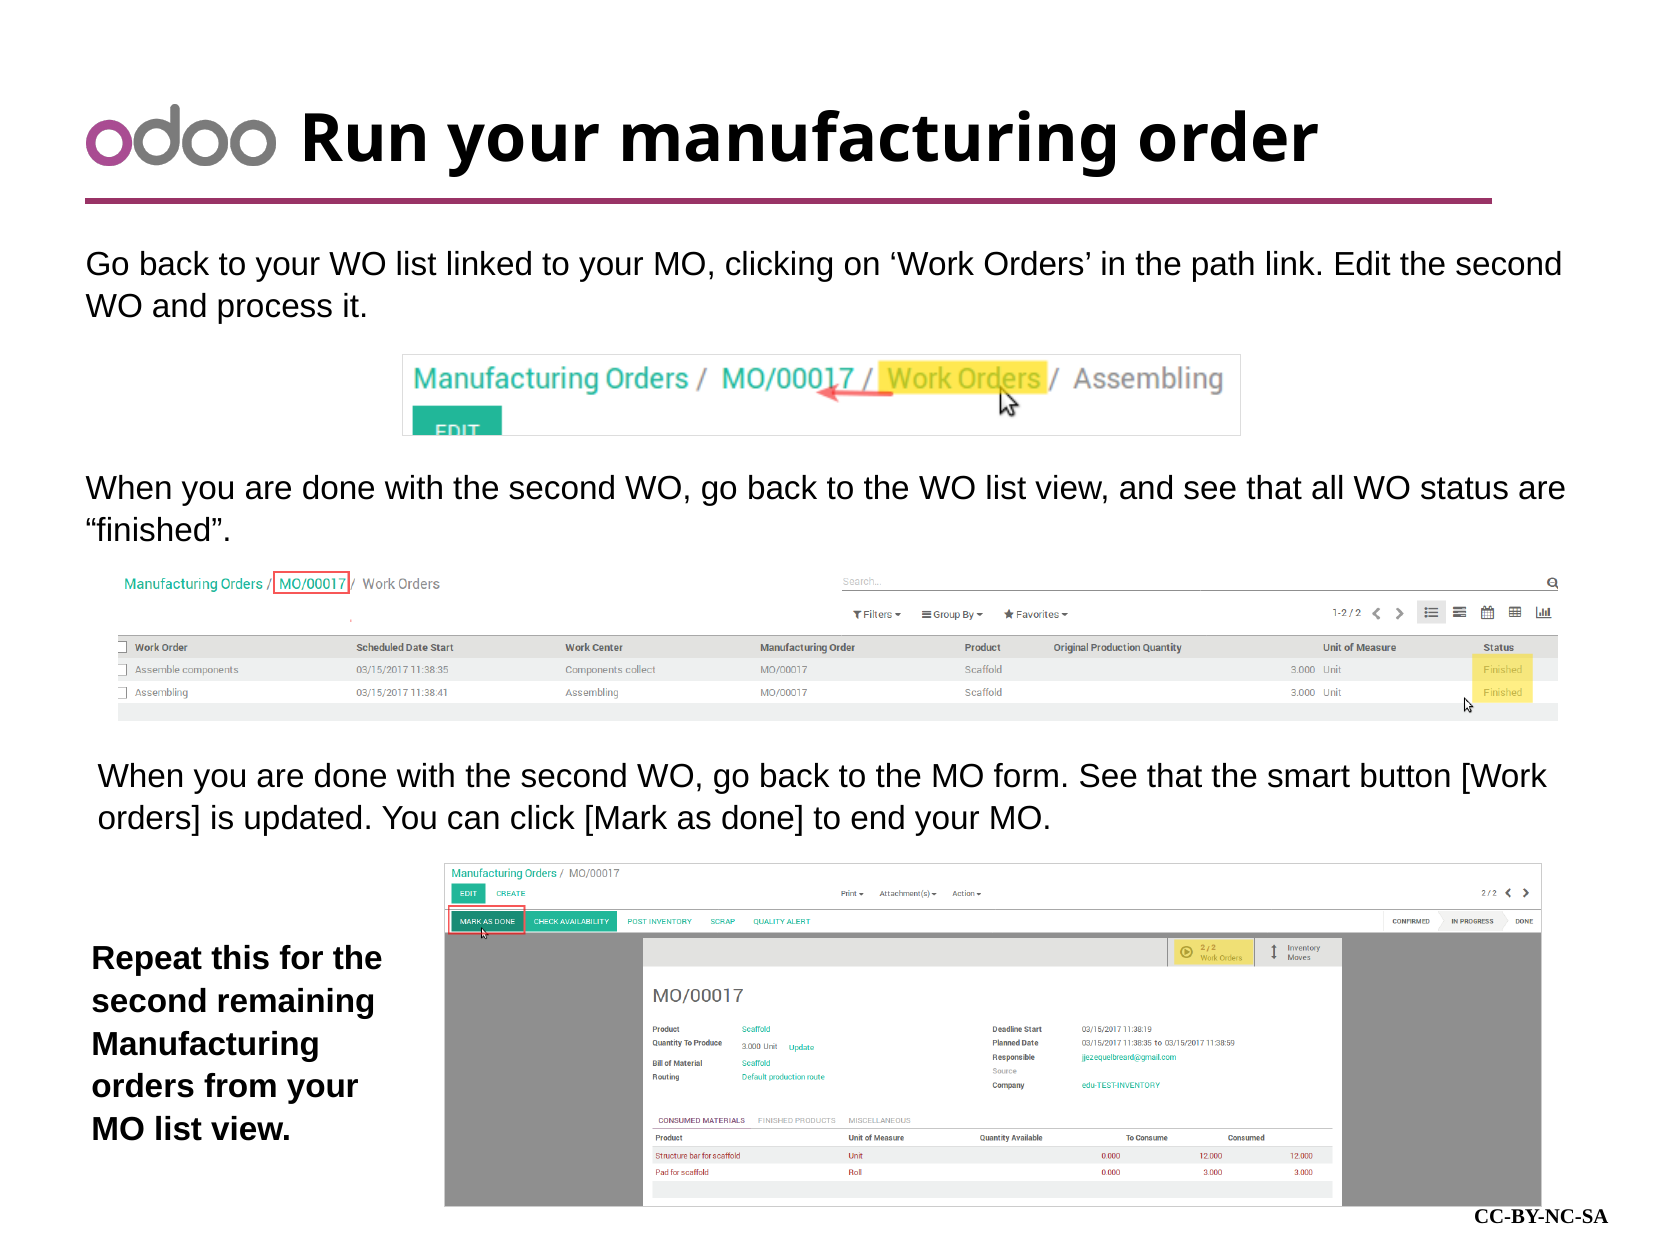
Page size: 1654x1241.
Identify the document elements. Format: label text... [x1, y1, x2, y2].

text_box Go back to your WO list linked to your MO, clicking on ‘Work Orders’ in the path link. Edit the second WO and process it. [70, 231, 1583, 343]
title Run your manufacturing order [299, 31, 1562, 239]
picture [86, 104, 276, 166]
text_box When you are done with the second WO, go back to the WO list view, and see that all WO status are “finished”. [70, 456, 1607, 556]
text_box Repeat this for the second remaining Manufacturing orders from your MO list view. [76, 927, 402, 1221]
text_box When you are done with the second WO, go back to the MO form. See that the smart button [Work orders] is updated. You can click [Mark as done] to end your MO. [82, 744, 1619, 843]
picture [402, 354, 1241, 436]
picture [444, 863, 1542, 1207]
picture [118, 571, 1558, 721]
